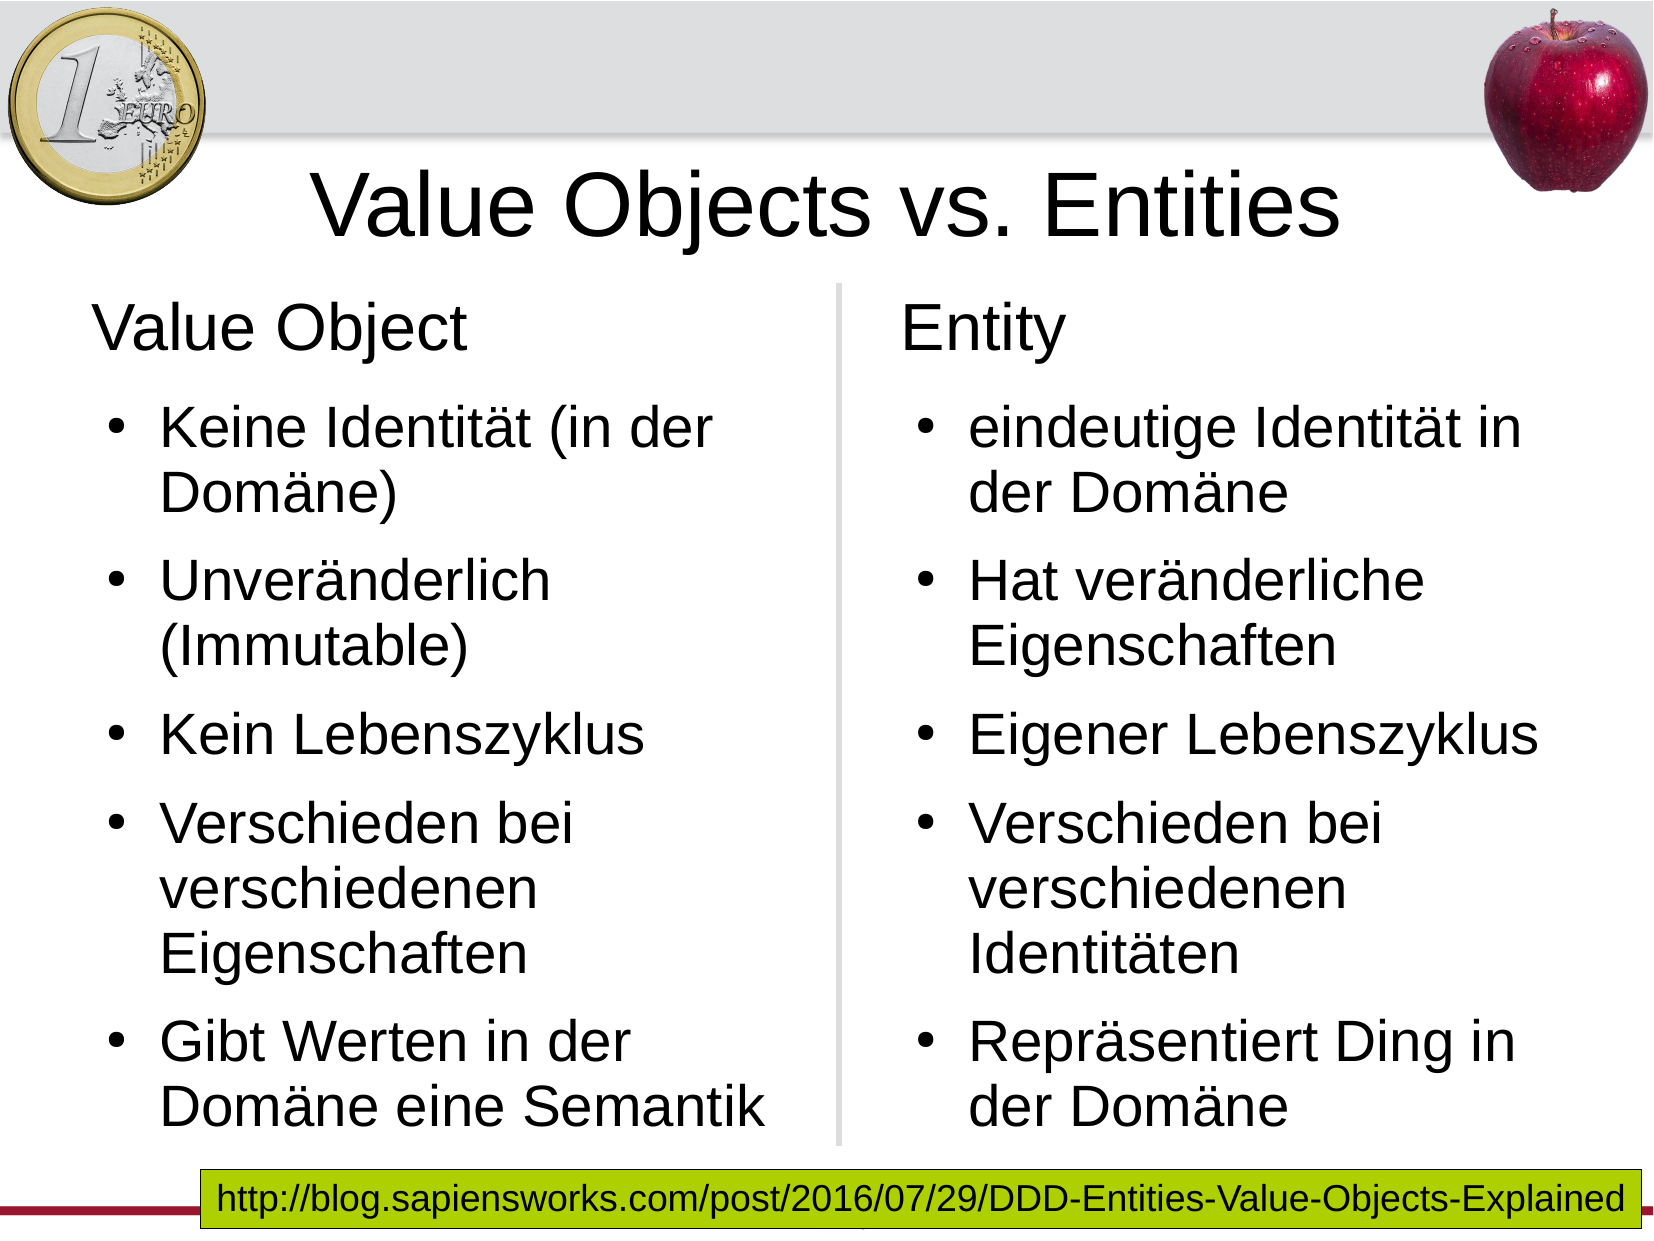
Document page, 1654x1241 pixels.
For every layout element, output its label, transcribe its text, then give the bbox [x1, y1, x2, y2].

list Entity eindeutige Identität in der Domäne Hat veränderliche Eigenschaften Eigener Lebenszyklus Verschieden bei verschiedenen Identitäten Repräsentiert Ding in der Domäne [826, 290, 1571, 1169]
list Value Object Keine Identität (in der Domäne) Unveränderlich (Immutable) Kein Lebenszyklus Verschieden bei verschiedenen Eigenschaften Gibt Werten in der Domäne eine Semantik [17, 290, 774, 1201]
picture [0, 0, 1654, 1237]
title Value Objects vs. Entities [82, 147, 1571, 257]
text_box http://blog.sapiensworks.com/post/2016/07/29/DDD-Entities-Value-Objects-Explained [200, 1169, 1642, 1229]
